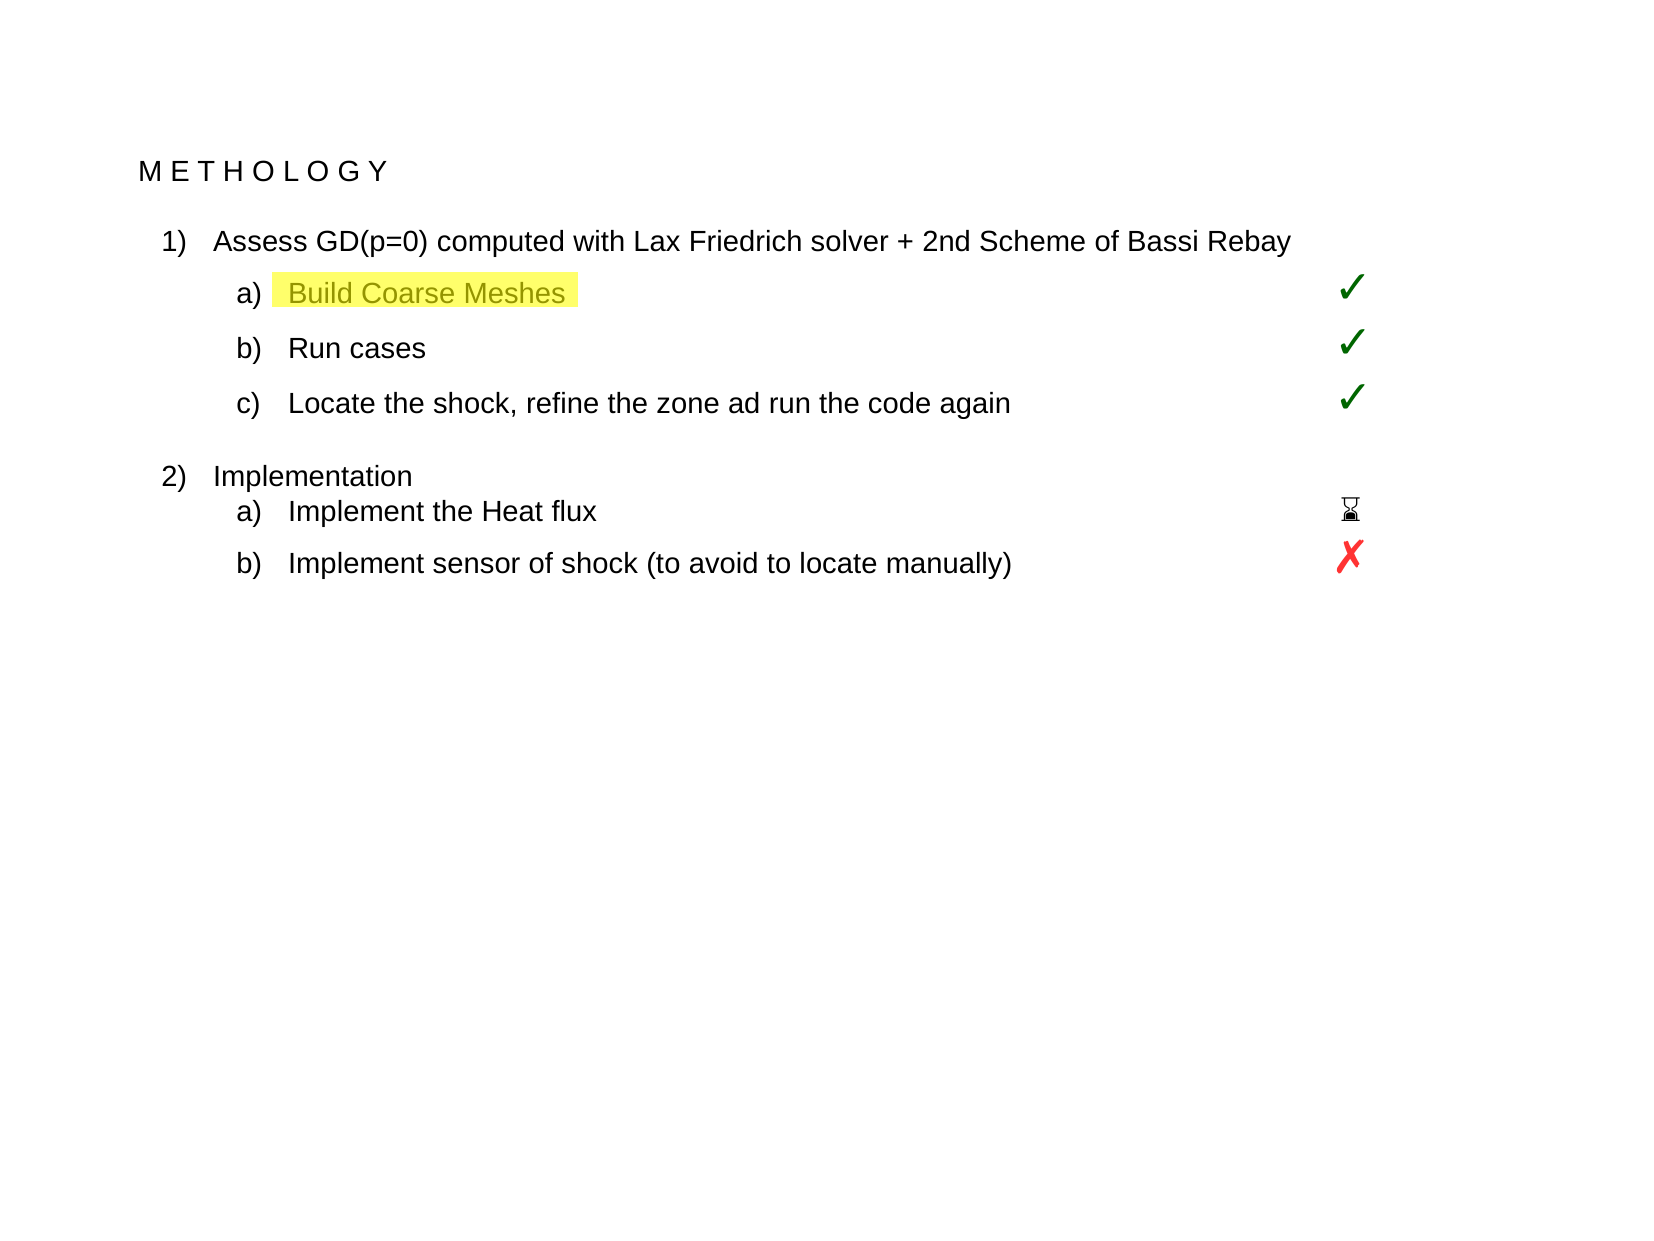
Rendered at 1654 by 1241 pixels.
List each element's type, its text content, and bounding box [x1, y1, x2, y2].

text_box [271, 271, 579, 308]
text_box M E T H O L O G Y Assess GD(p=0) computed with Lax Friedrich solver + 2nd Scheme of Bassi Rebay Build Coarse Meshes ✓ Run cases ✓ Locate the shock, refine the zone ad run the code again ✓ Implementation Implement the Heat flux ⌛ Implement sensor of shock (to avoid to locate manually) ✗ [123, 137, 1654, 1029]
